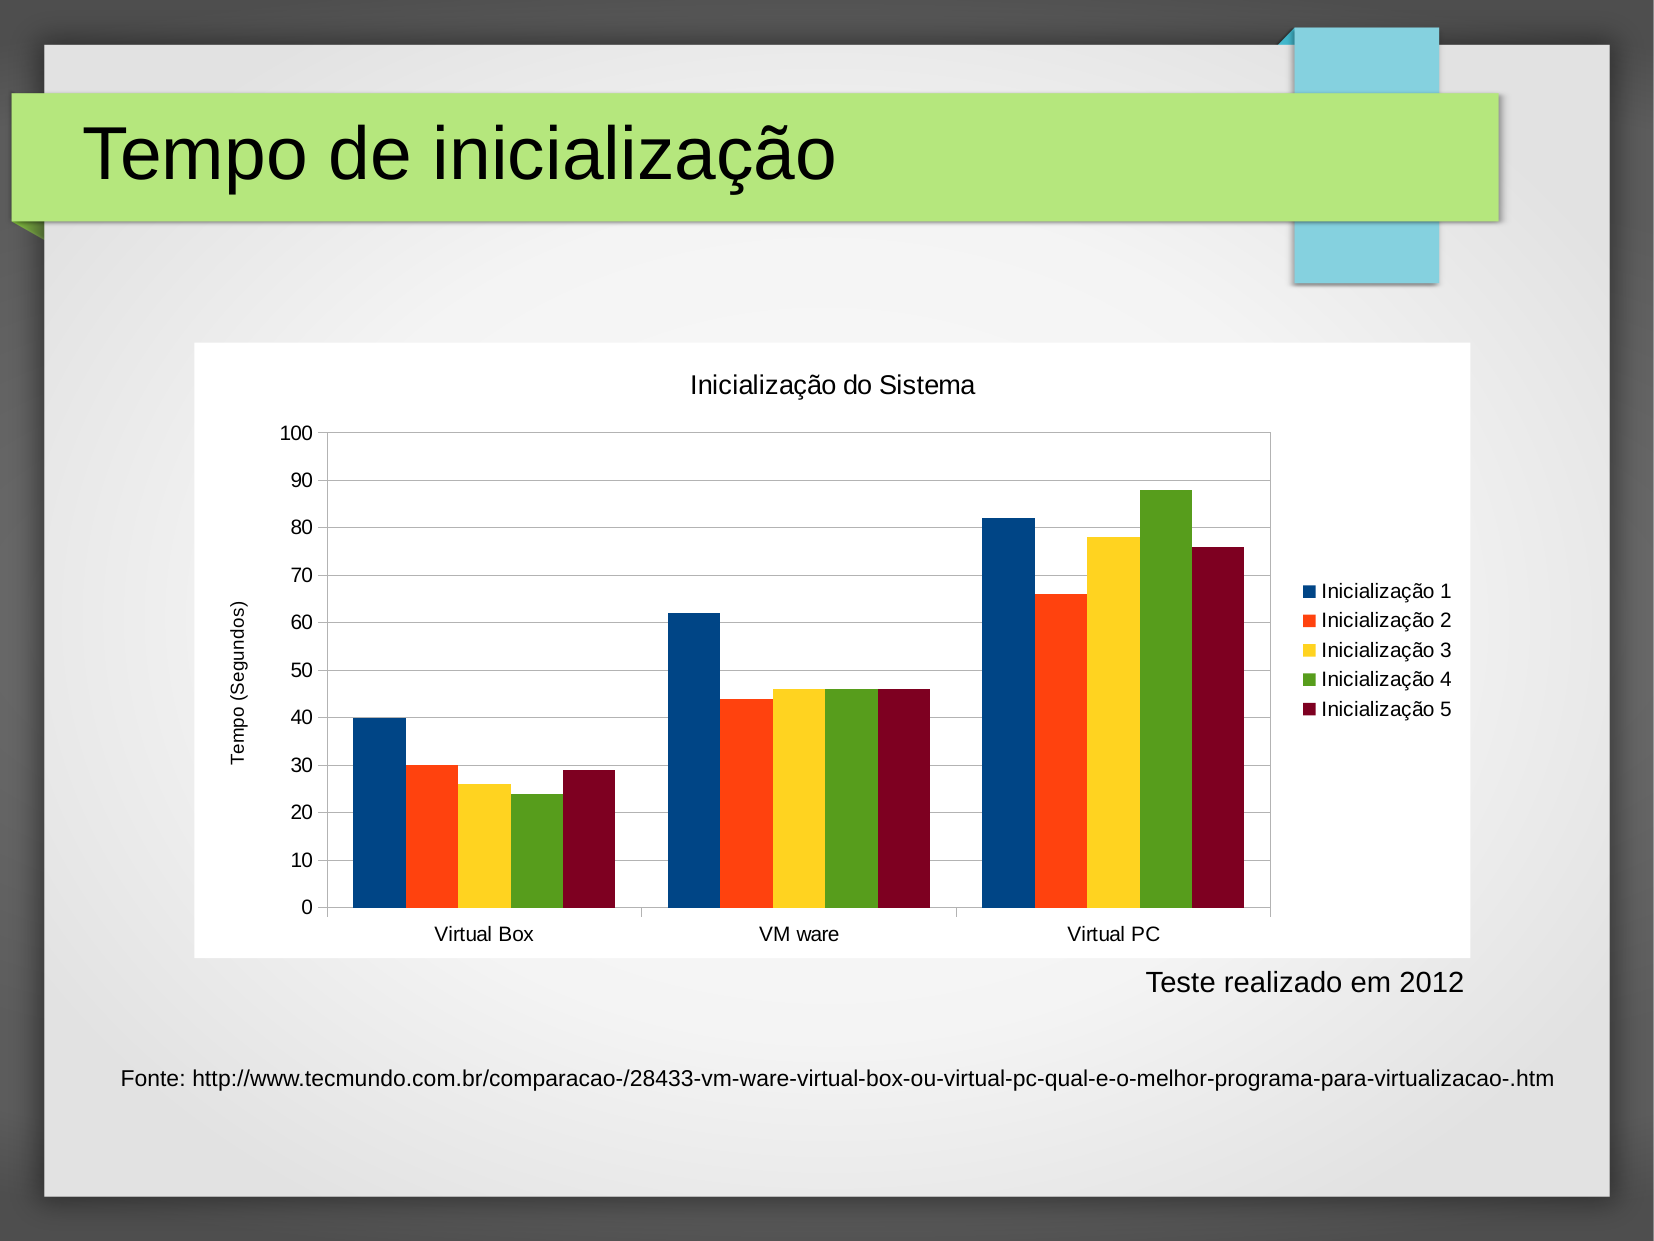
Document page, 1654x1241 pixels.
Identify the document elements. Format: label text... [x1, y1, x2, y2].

text_box Fonte: http://www.tecmundo.com.br/comparacao-/28433-vm-ware-virtual-box-ou-virtual-pc-qual-e-o-melhor-programa-para-virtualizacao-.htm [105, 1058, 1571, 1099]
text_box Teste realizado em 2012 [1130, 958, 1480, 1006]
chart [194, 342, 1471, 959]
picture [0, 0, 1654, 1241]
title Tempo de inicialização [82, 94, 1264, 213]
